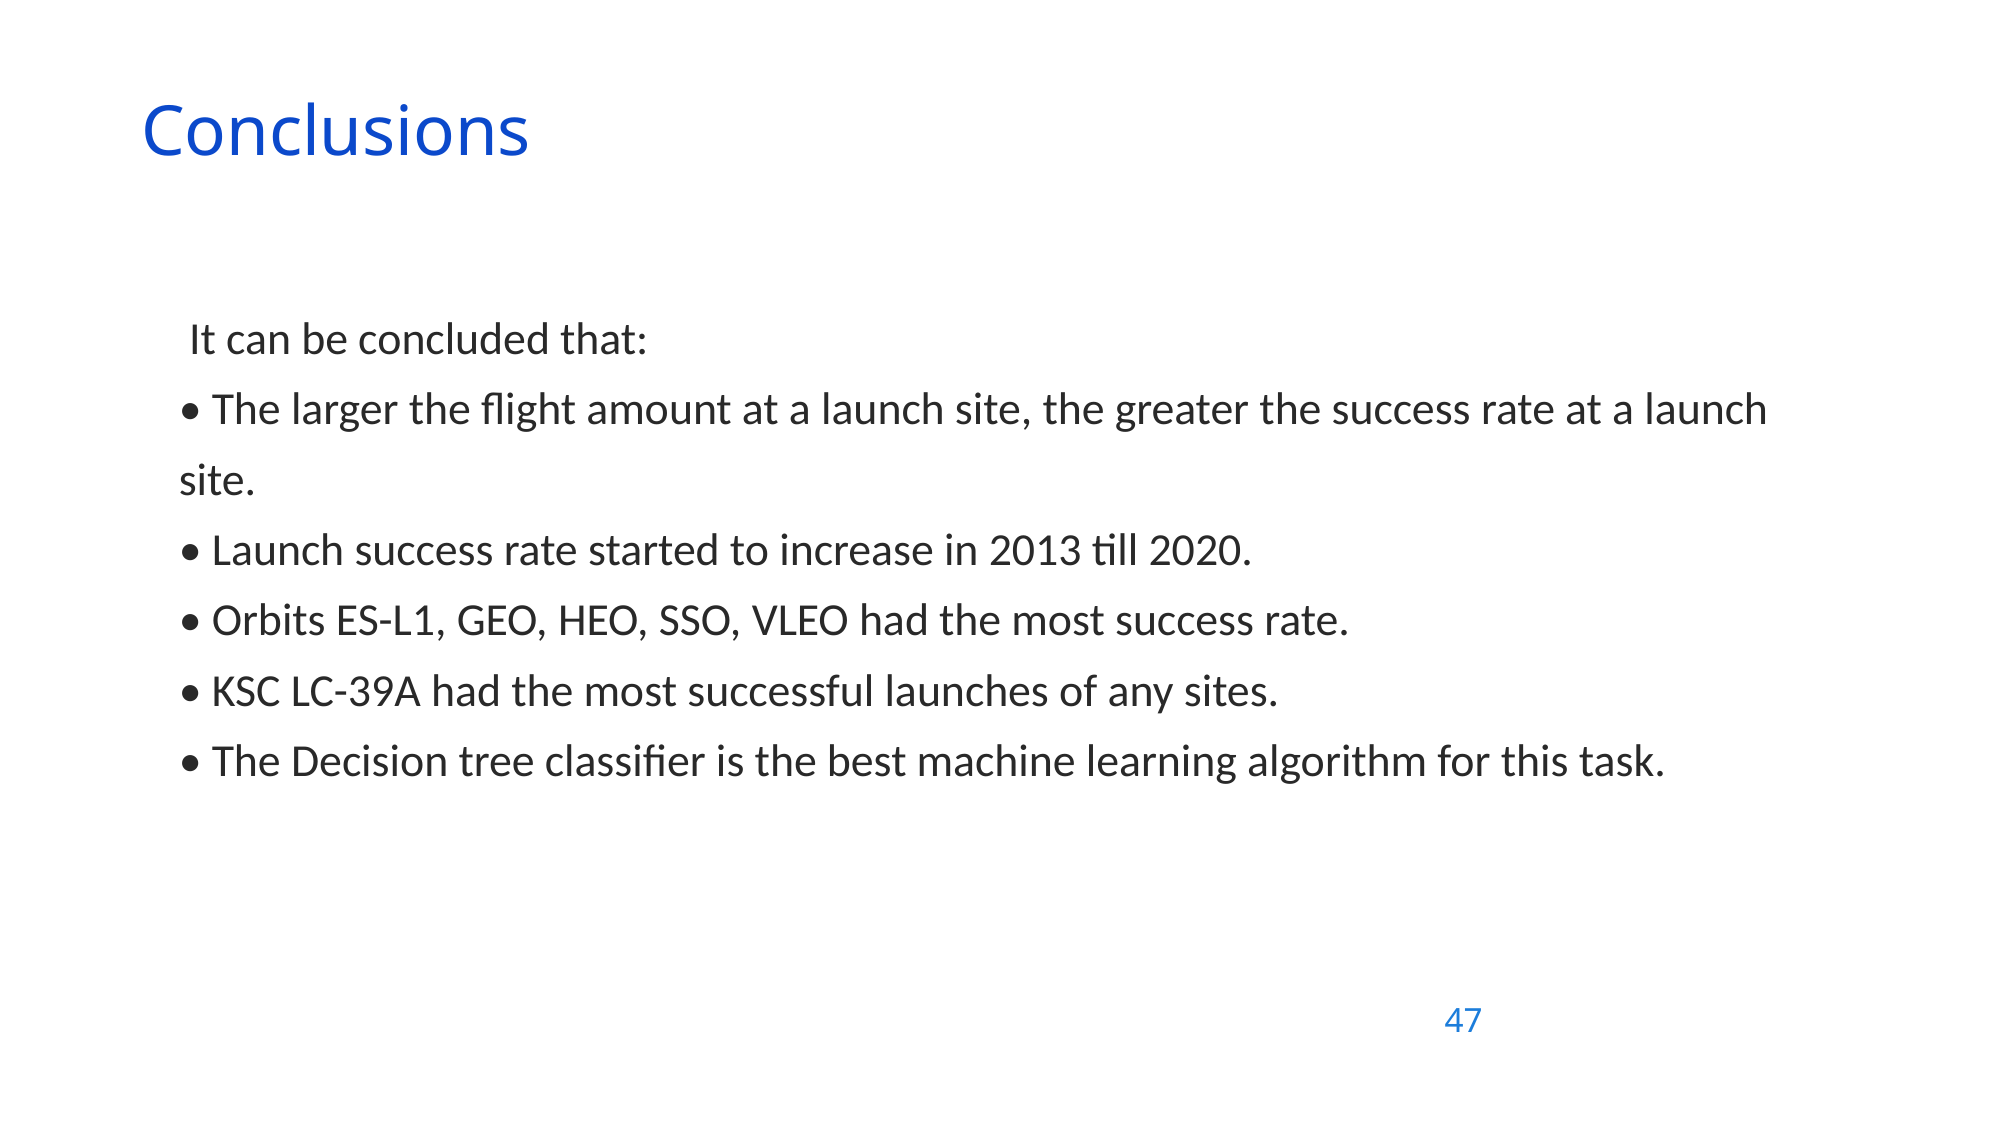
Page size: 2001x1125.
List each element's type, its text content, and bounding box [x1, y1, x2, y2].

text_box Conclusions [126, 88, 1852, 179]
slide_number 47 [1429, 988, 1880, 1055]
list It can be concluded that: • The larger the flight amount at a launch site, the greater the success rate at a launch site. • Launch success rate started to increase in 2013 till 2020. • Orbits ES-L1, GEO, HEO, SSO, VLEO had the most success rate. • KSC LC-39A had the most successful launches of any sites. • The Decision tree classifier is the best machine learning algorithm for this task. [126, 307, 1852, 1022]
